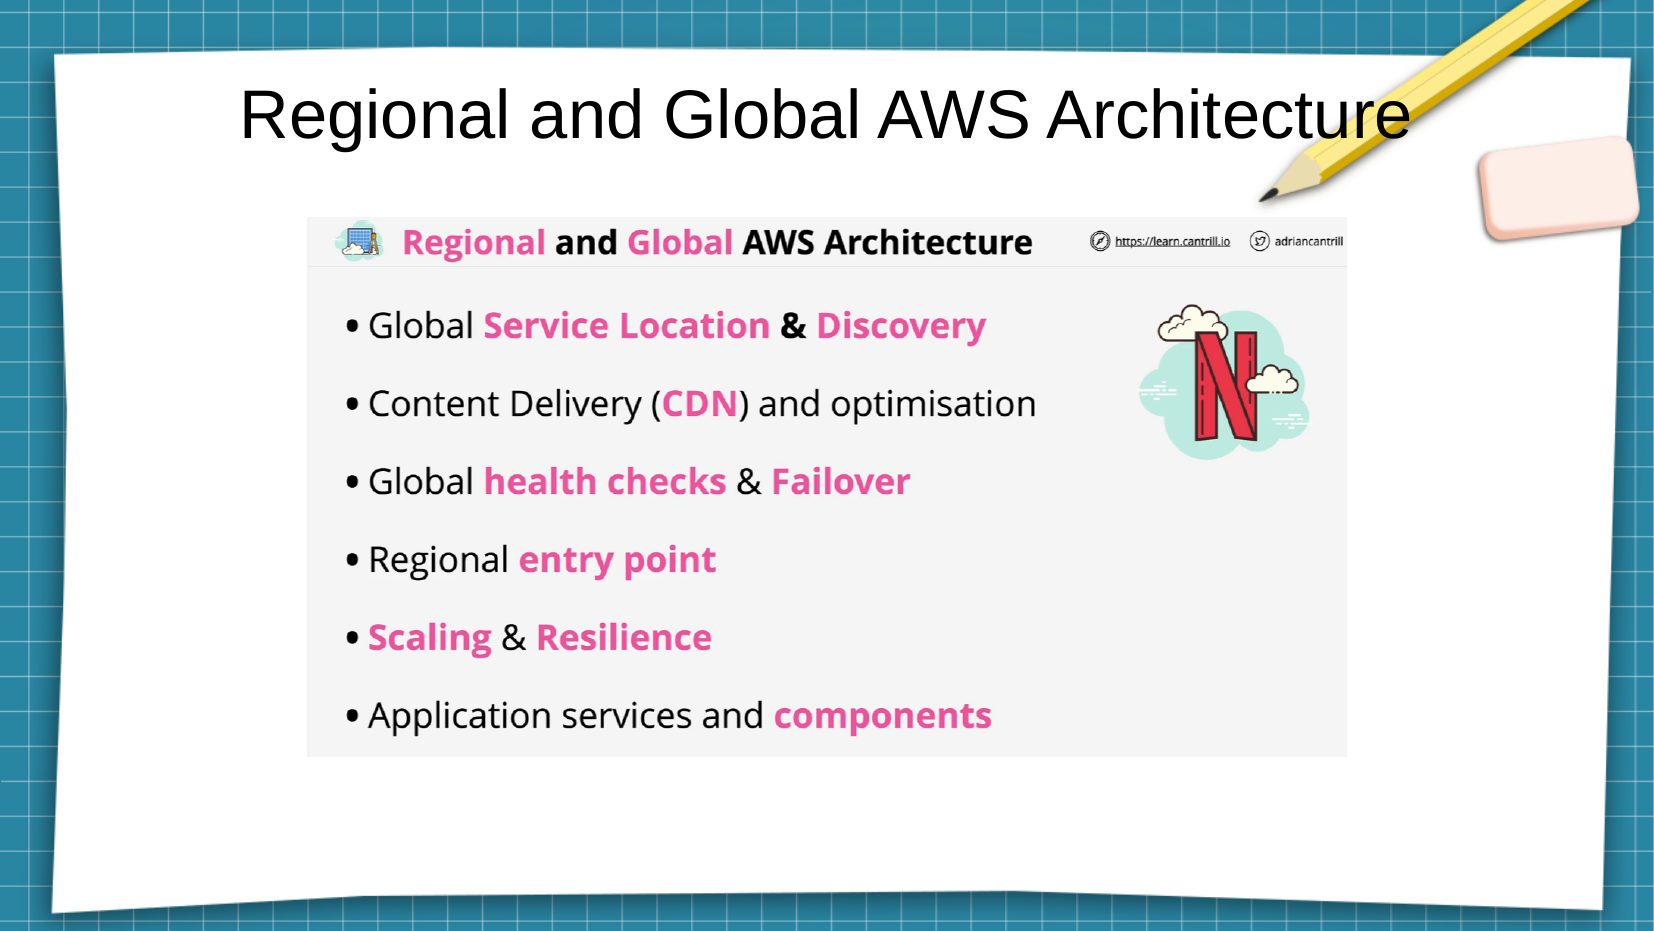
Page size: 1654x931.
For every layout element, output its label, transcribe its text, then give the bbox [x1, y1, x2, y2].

picture [0, 0, 1654, 931]
title Regional and Global AWS Architecture [82, 37, 1571, 193]
